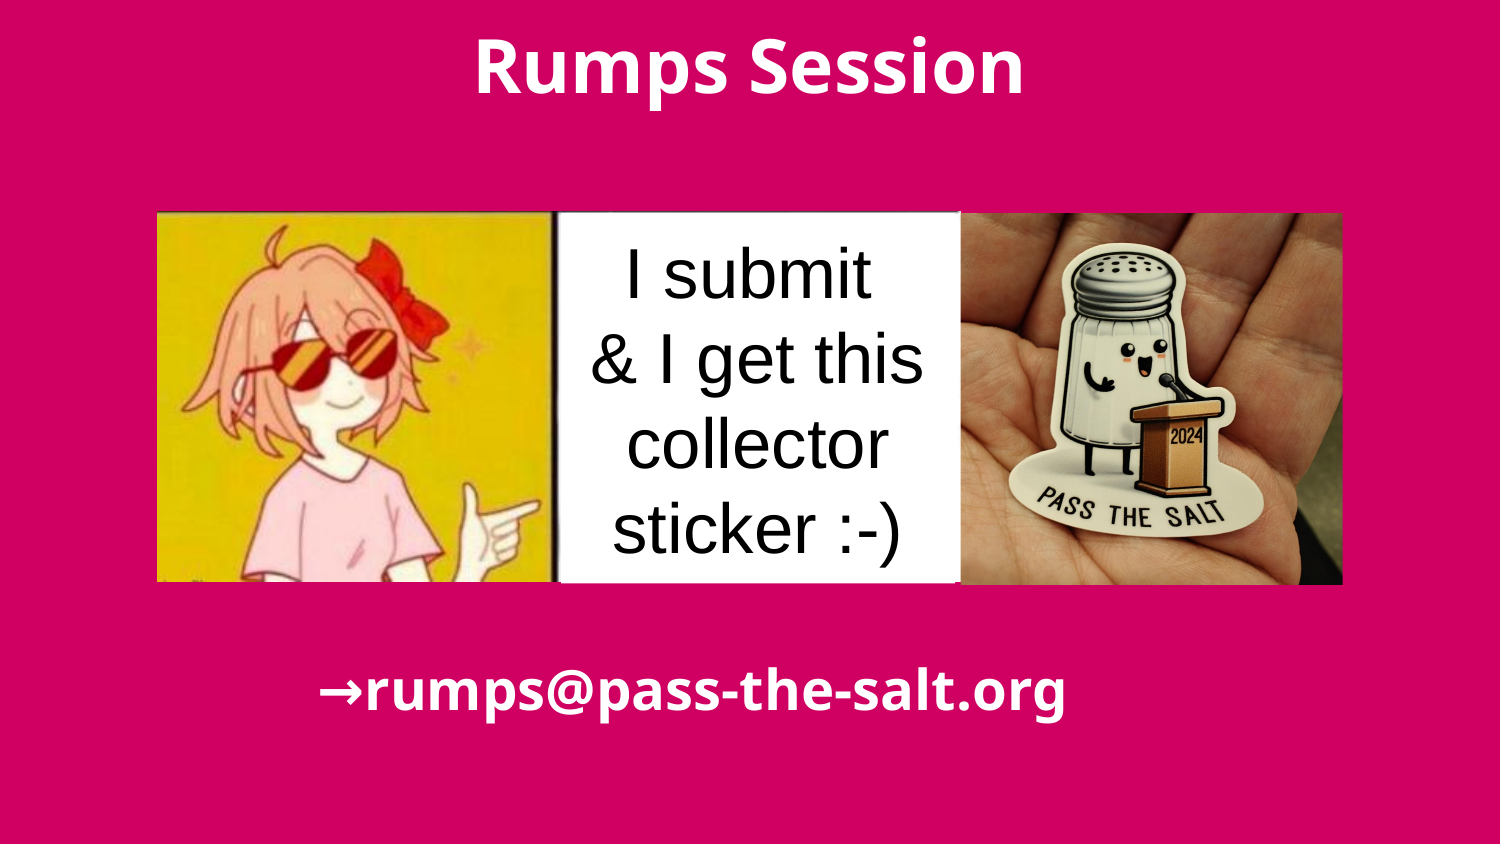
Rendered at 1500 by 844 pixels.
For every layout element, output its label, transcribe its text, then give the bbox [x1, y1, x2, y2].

text_box Rumps Session [0, 3, 1500, 124]
text_box I submit & I get this collector sticker :-) [561, 213, 956, 584]
picture [157, 211, 1343, 585]
text_box →rumps@pass-the-salt.org [302, 639, 1198, 761]
